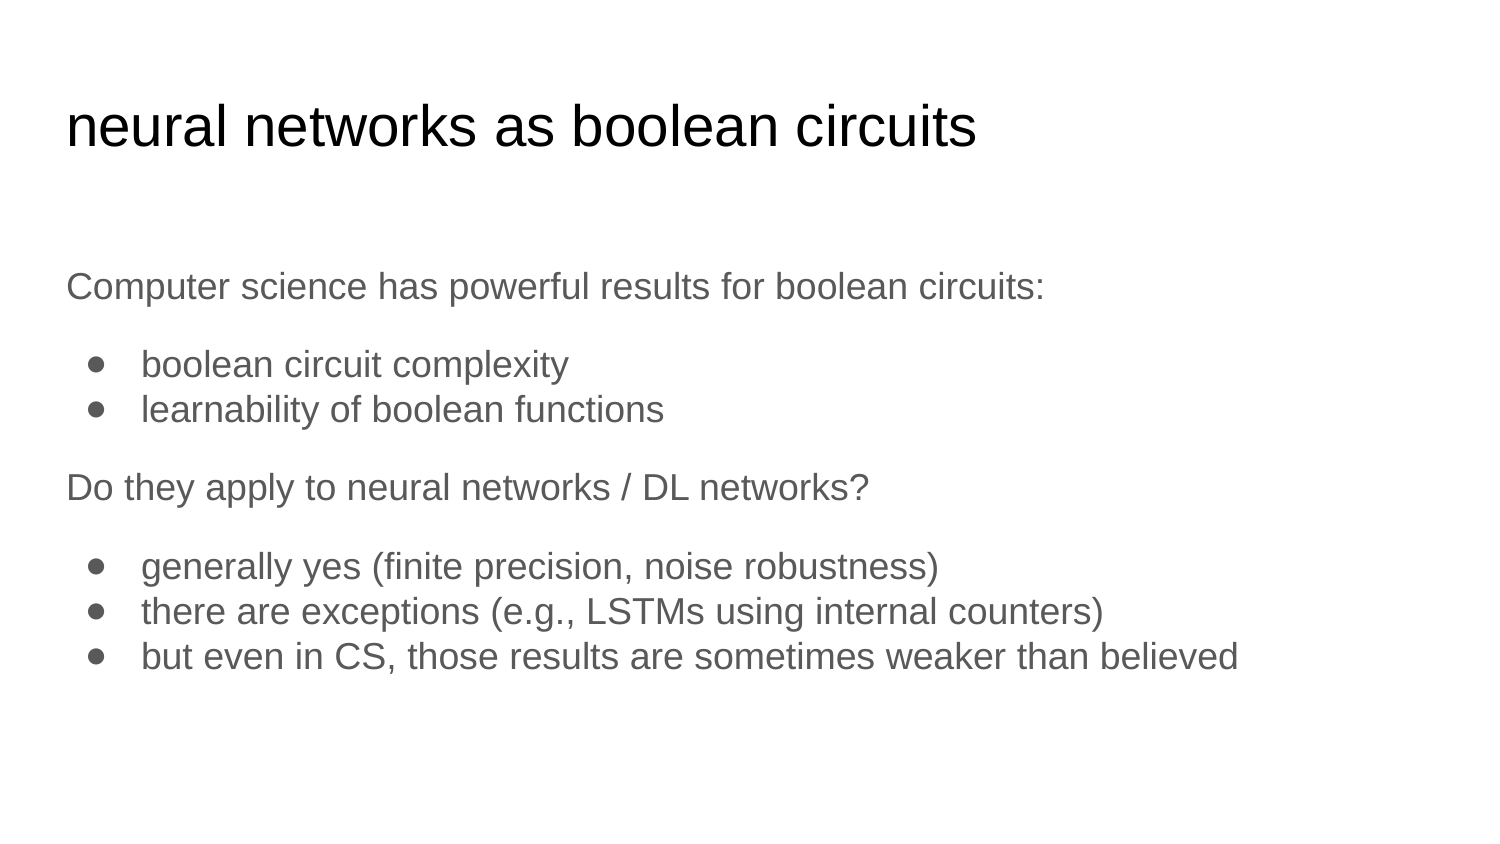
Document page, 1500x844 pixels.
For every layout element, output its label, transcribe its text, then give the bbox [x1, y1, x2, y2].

title neural networks as boolean circuits [51, 72, 1449, 167]
list Computer science has powerful results for boolean circuits: boolean circuit complexity learnability of boolean functions Do they apply to neural networks / DL networks? generally yes (finite precision, noise robustness) there are exceptions (e.g., LSTMs using internal counters) but even in CS, those results are sometimes weaker than believed [51, 189, 1449, 750]
